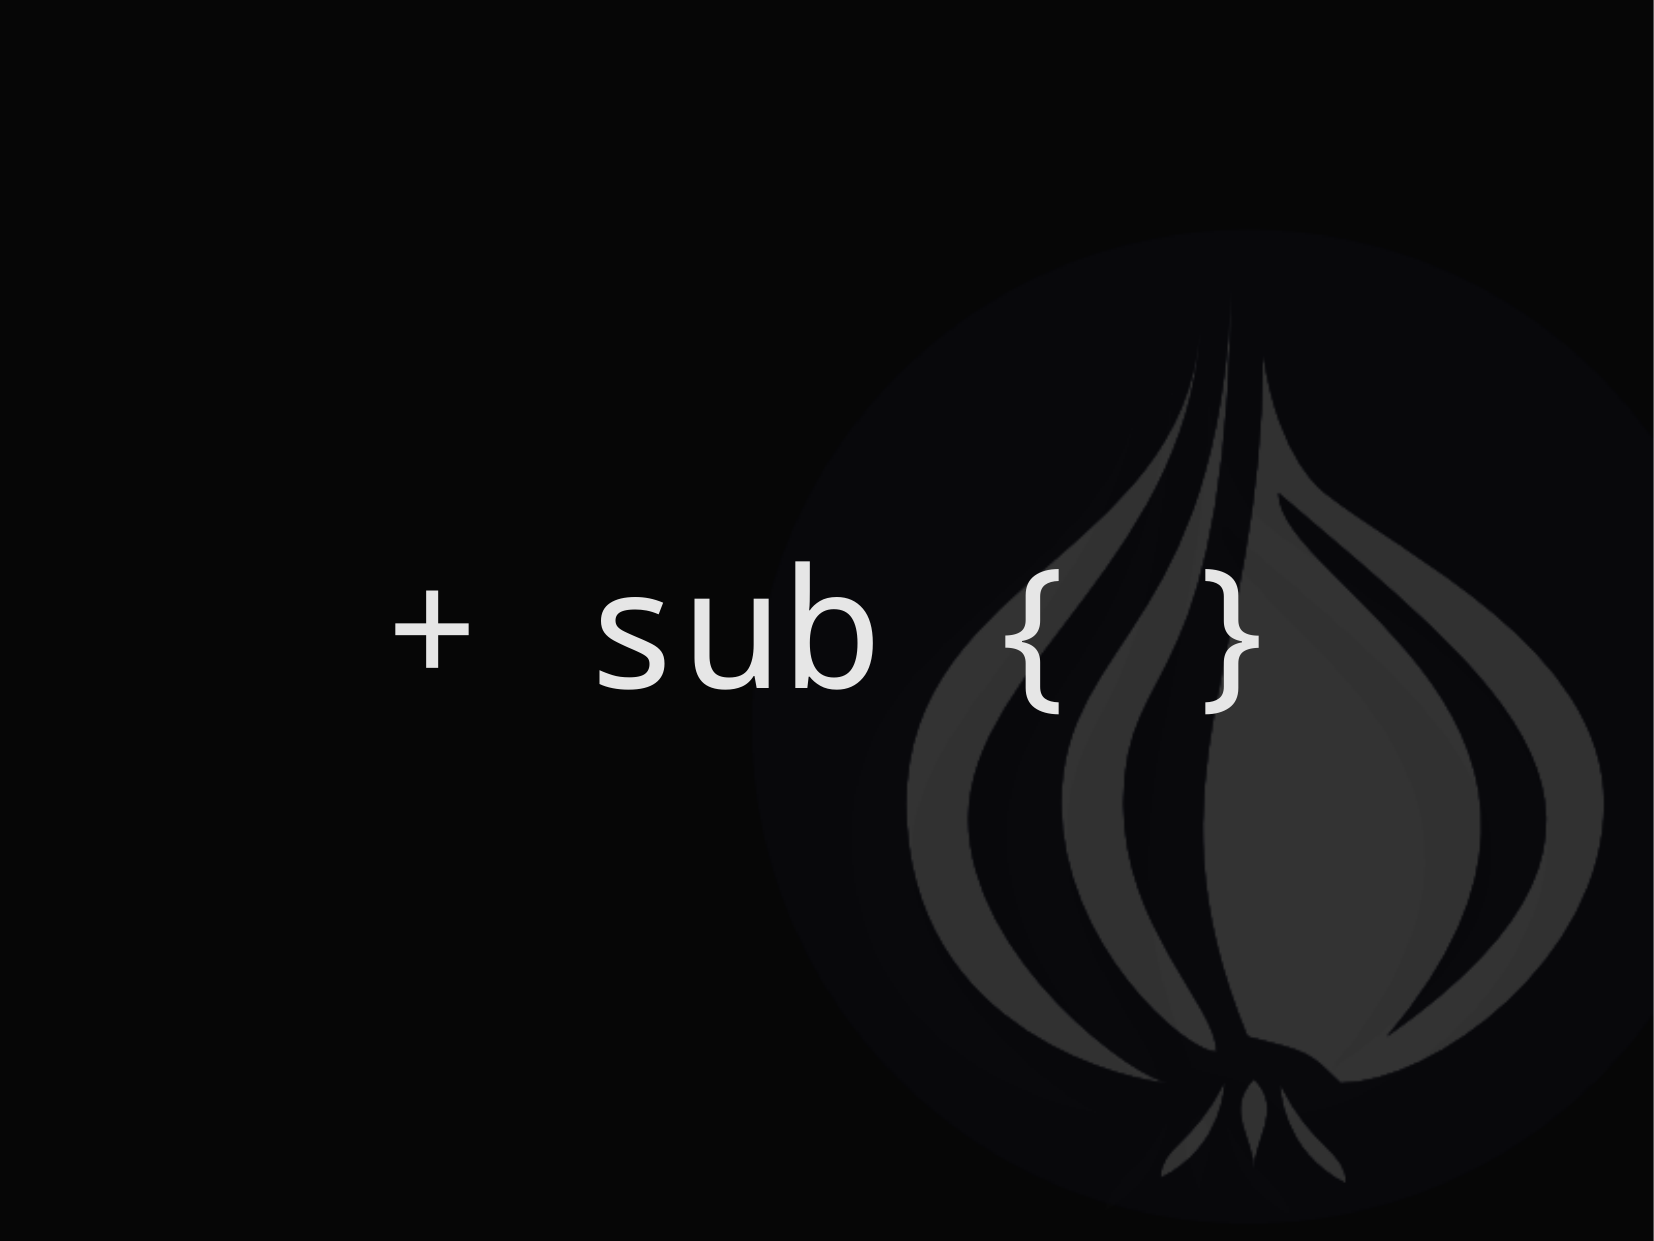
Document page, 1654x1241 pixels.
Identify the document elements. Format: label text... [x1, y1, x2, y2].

subtitle + sub { } [88, 214, 1577, 1034]
picture [0, 0, 1654, 1241]
